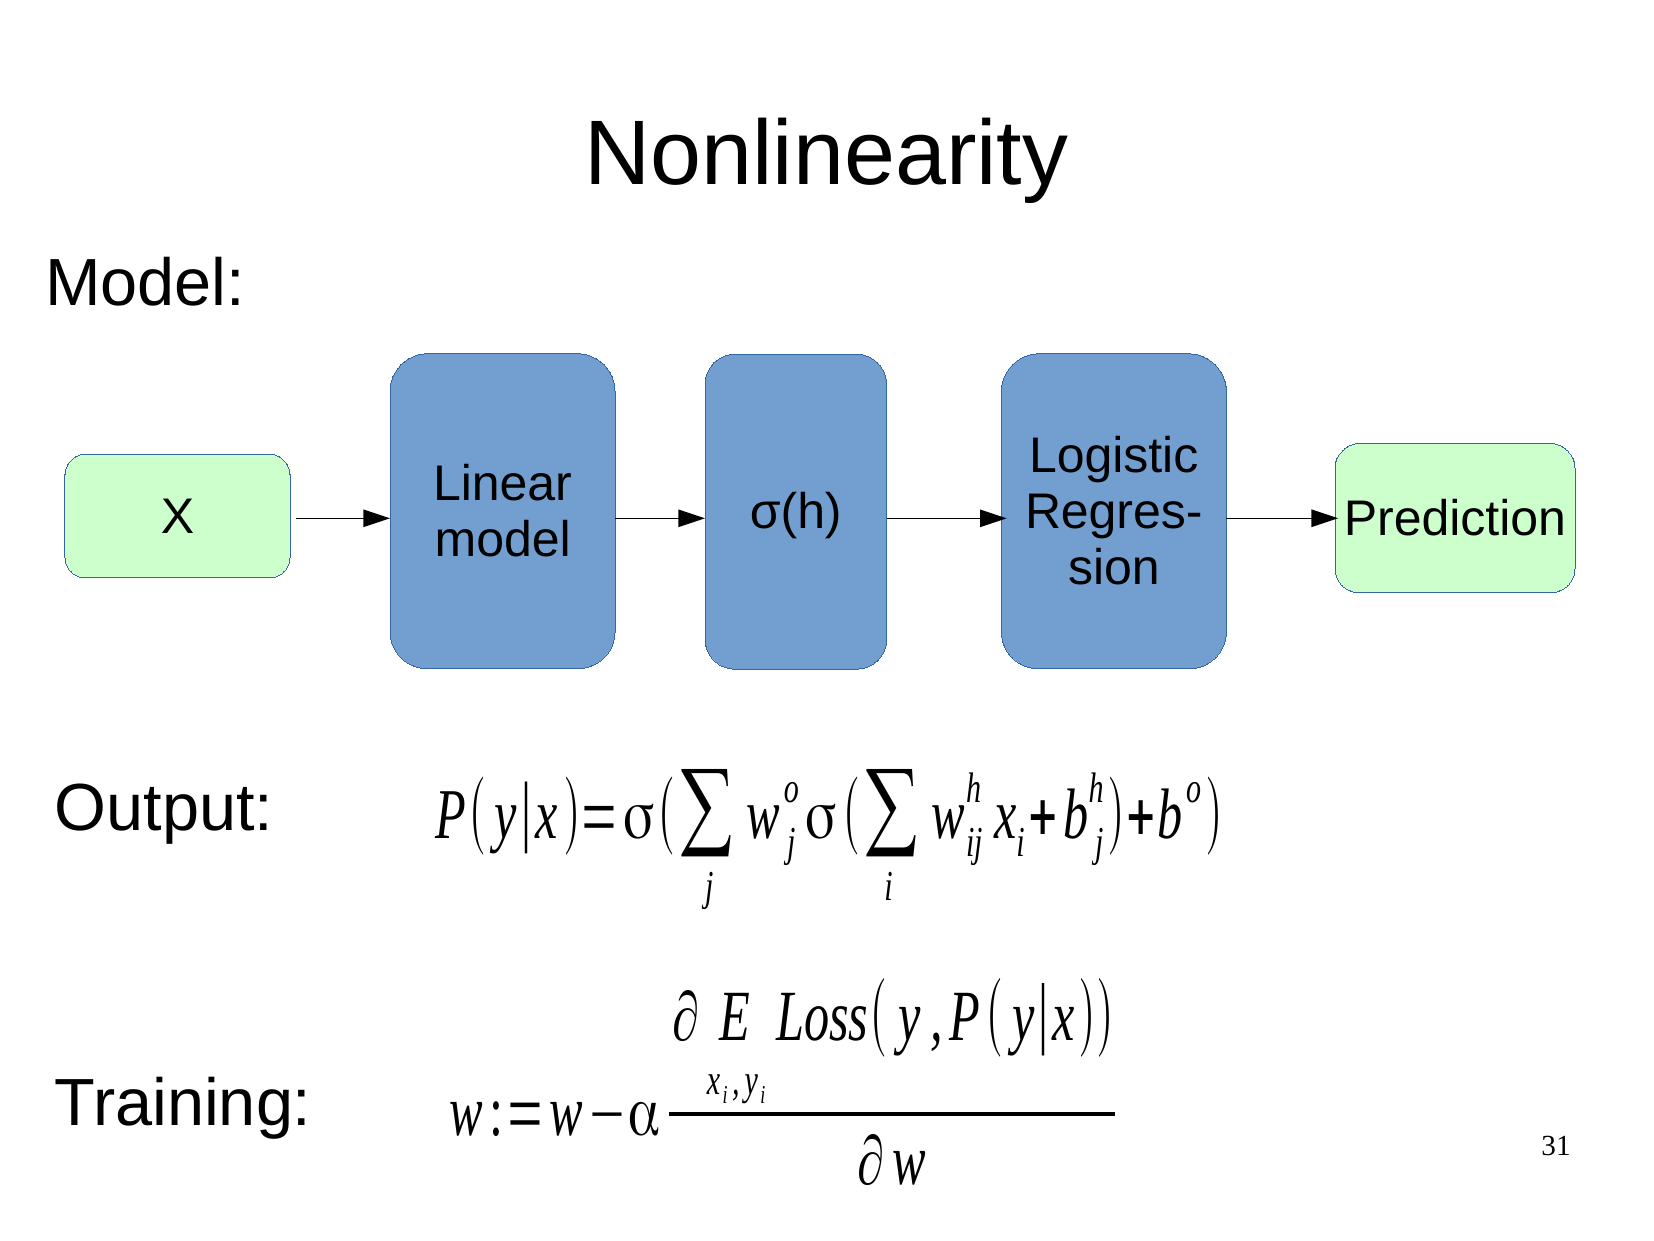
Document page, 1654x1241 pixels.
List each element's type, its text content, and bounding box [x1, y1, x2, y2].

text_box Linear model [390, 353, 616, 669]
text_box Output: [54, 769, 376, 845]
text_box Training: [54, 1065, 376, 1141]
text_box Logistic Regres- sion [1001, 353, 1227, 669]
text_box σ(h) [705, 354, 887, 670]
text_box X [64, 454, 291, 578]
text_box Model: [45, 230, 676, 334]
chart [419, 762, 1233, 910]
text_box Prediction [1335, 443, 1576, 593]
chart [436, 972, 1130, 1201]
title Nonlinearity [82, 49, 1571, 257]
